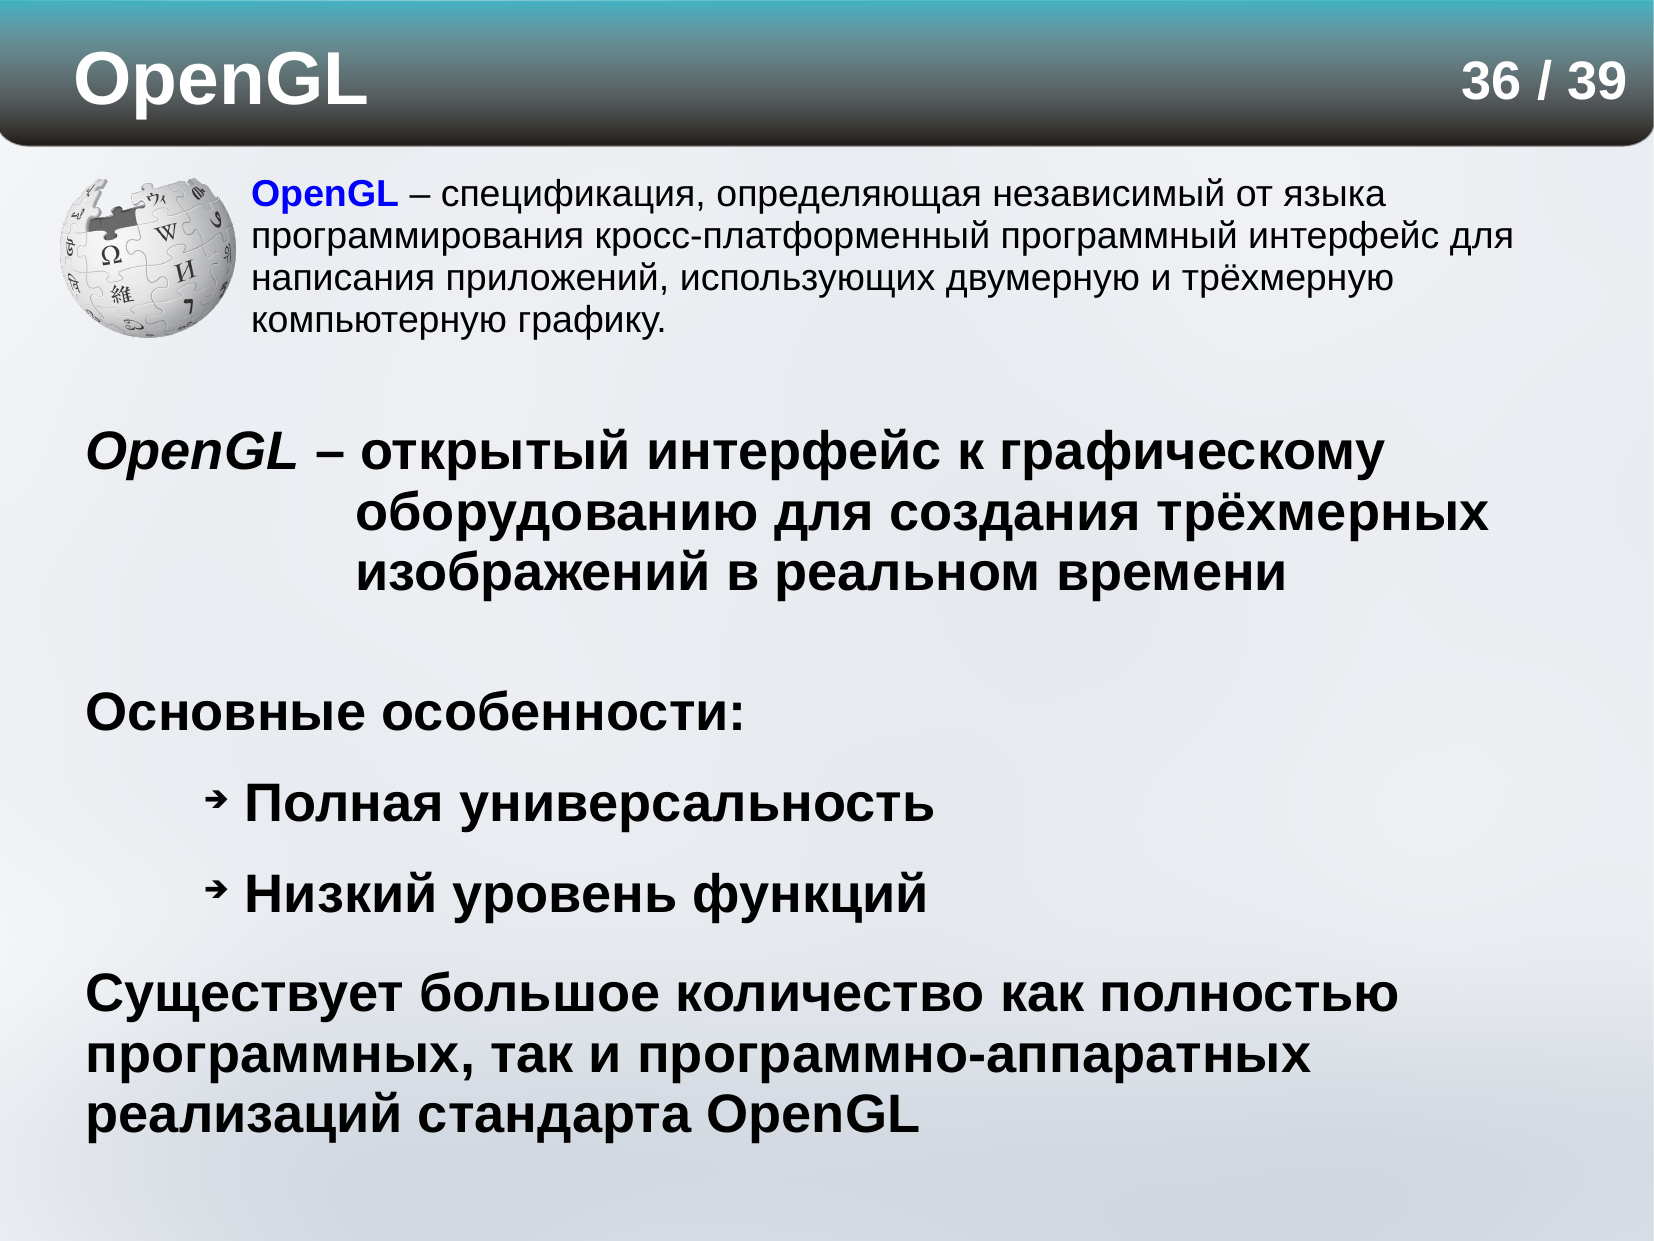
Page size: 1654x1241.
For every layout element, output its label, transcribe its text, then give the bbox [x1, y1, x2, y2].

text_box 14 / 39 [1446, 42, 1654, 179]
text_box Существует большое количество как полностью программных, так и программно-аппаратных реализаций стандарта OpenGL [70, 955, 1430, 1152]
text_box OpenGL [59, 29, 1241, 129]
text_box Основные особенности: Полная универсальность Низкий уровень функций [70, 643, 952, 901]
text_box OpenGL – спецификация, определяющая независимый от языка программирования кросс-платформенный программный интерфейс для написания приложений, использующих двумерную и трёхмерную компьютерную графику. [236, 165, 1625, 349]
picture [0, 0, 1654, 1241]
text_box OpenGL – открытый интерфейс к графическому оборудованию для создания трёхмерных изображений в реальном времени [70, 413, 1506, 610]
